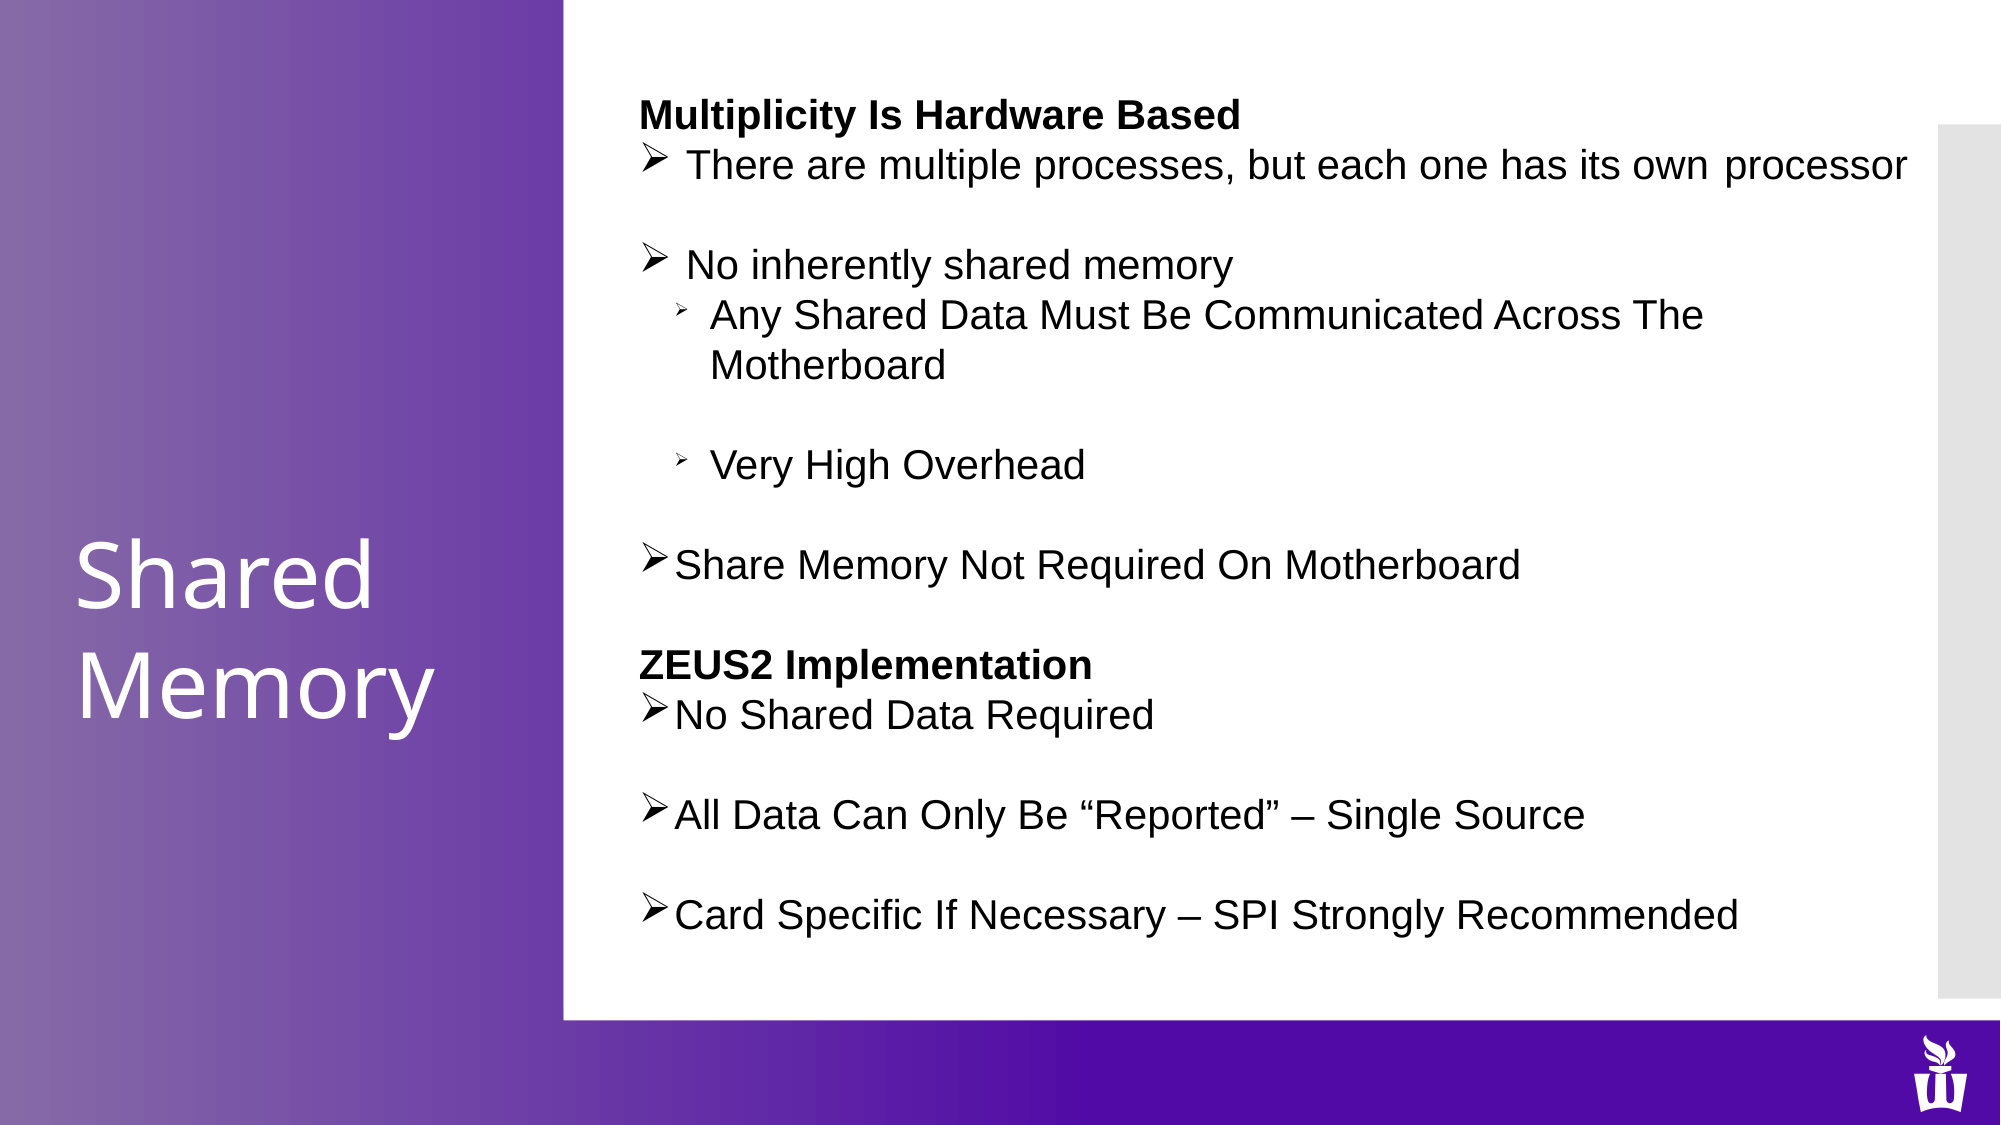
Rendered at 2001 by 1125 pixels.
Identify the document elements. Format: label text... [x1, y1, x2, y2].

text_box Multiplicity Is Hardware Based There are multiple processes, but each one has its own processor No inherently shared memory Any Shared Data Must Be Communicated Across The Motherboard Very High Overhead Share Memory Not Required On Motherboard ZEUS2 Implementation No Shared Data Required All Data Can Only Be “Reported” – Single Source Card Specific If Necessary – SPI Strongly Recommended [624, 29, 1936, 991]
picture [0, 0, 2000, 1125]
text_box Shared Memory [60, 510, 624, 638]
